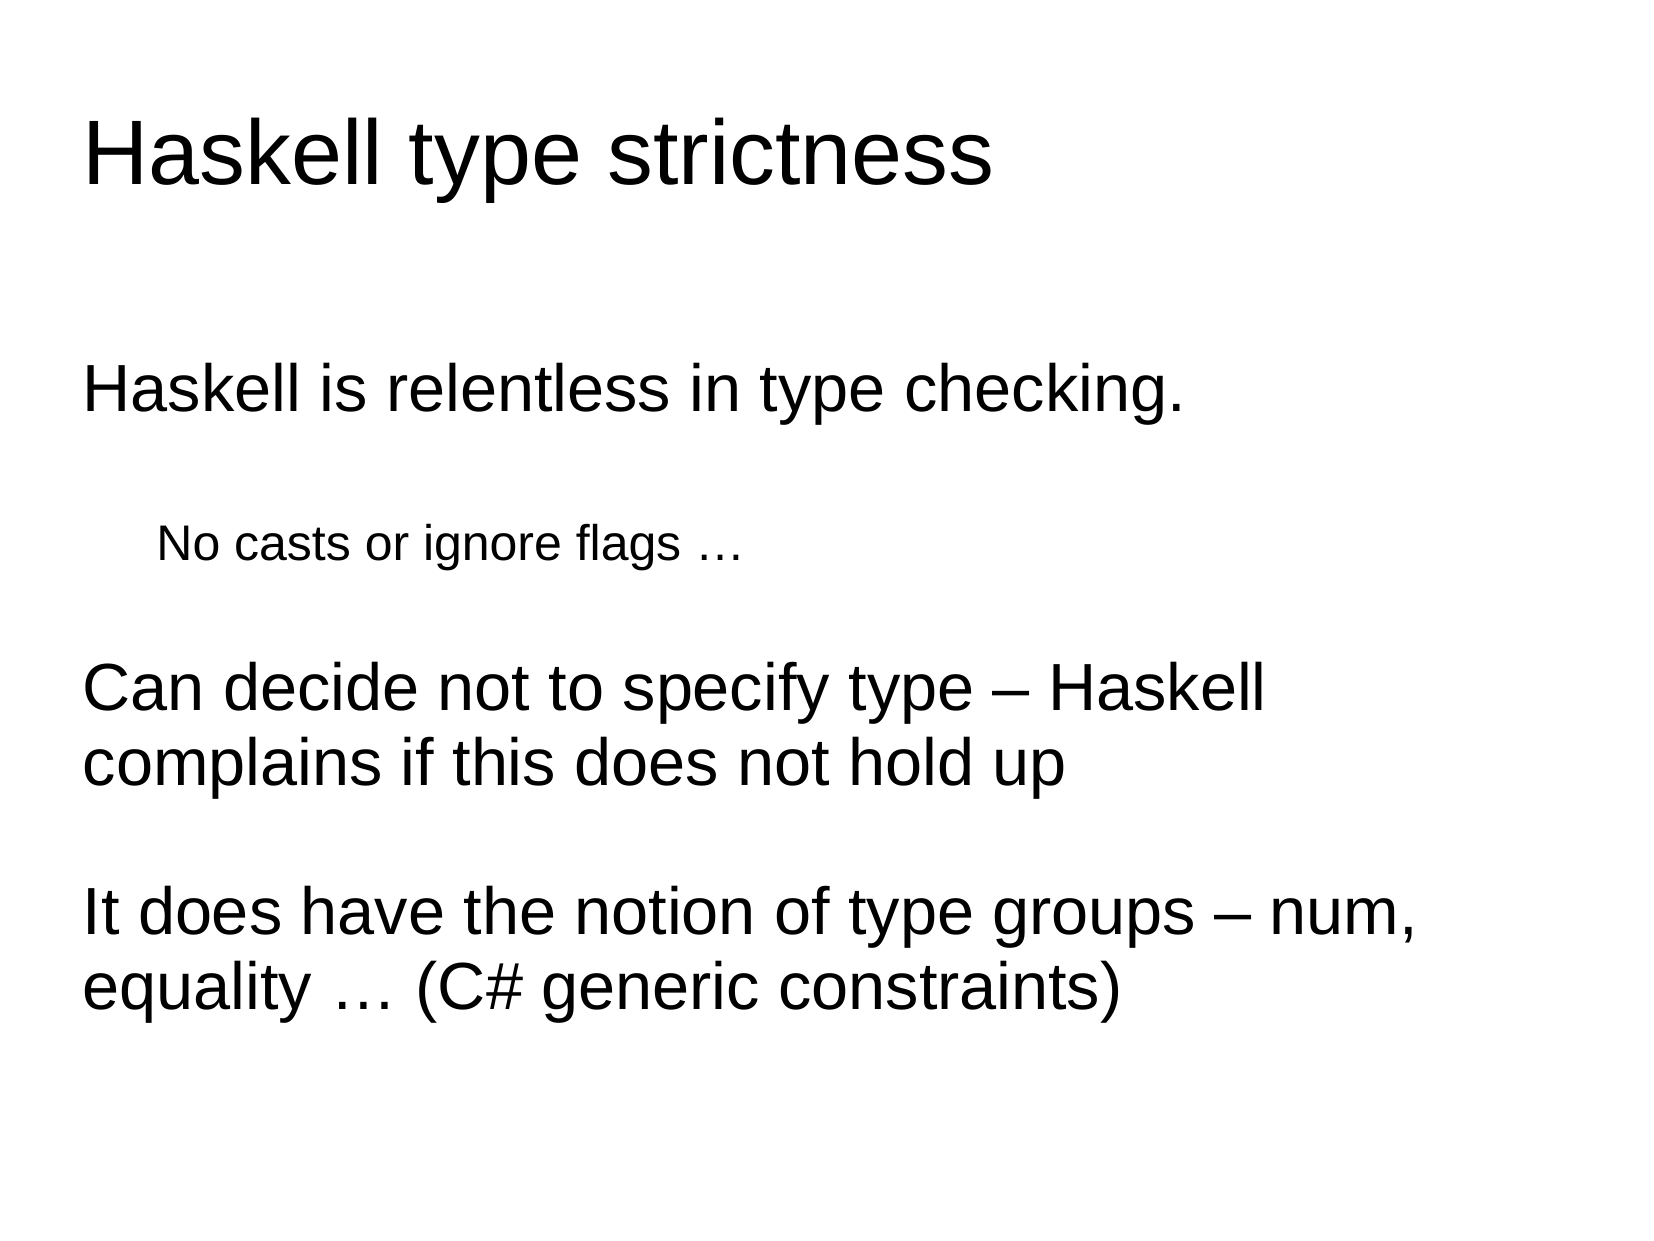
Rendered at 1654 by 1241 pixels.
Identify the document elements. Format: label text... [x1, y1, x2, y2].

subtitle Haskell is relentless in type checking. No casts or ignore flags … Can decide not to specify type – Haskell complains if this does not hold up It does have the notion of type groups – num, equality … (C# generic constraints) [82, 275, 1571, 1024]
title Haskell type strictness [82, 49, 1571, 257]
